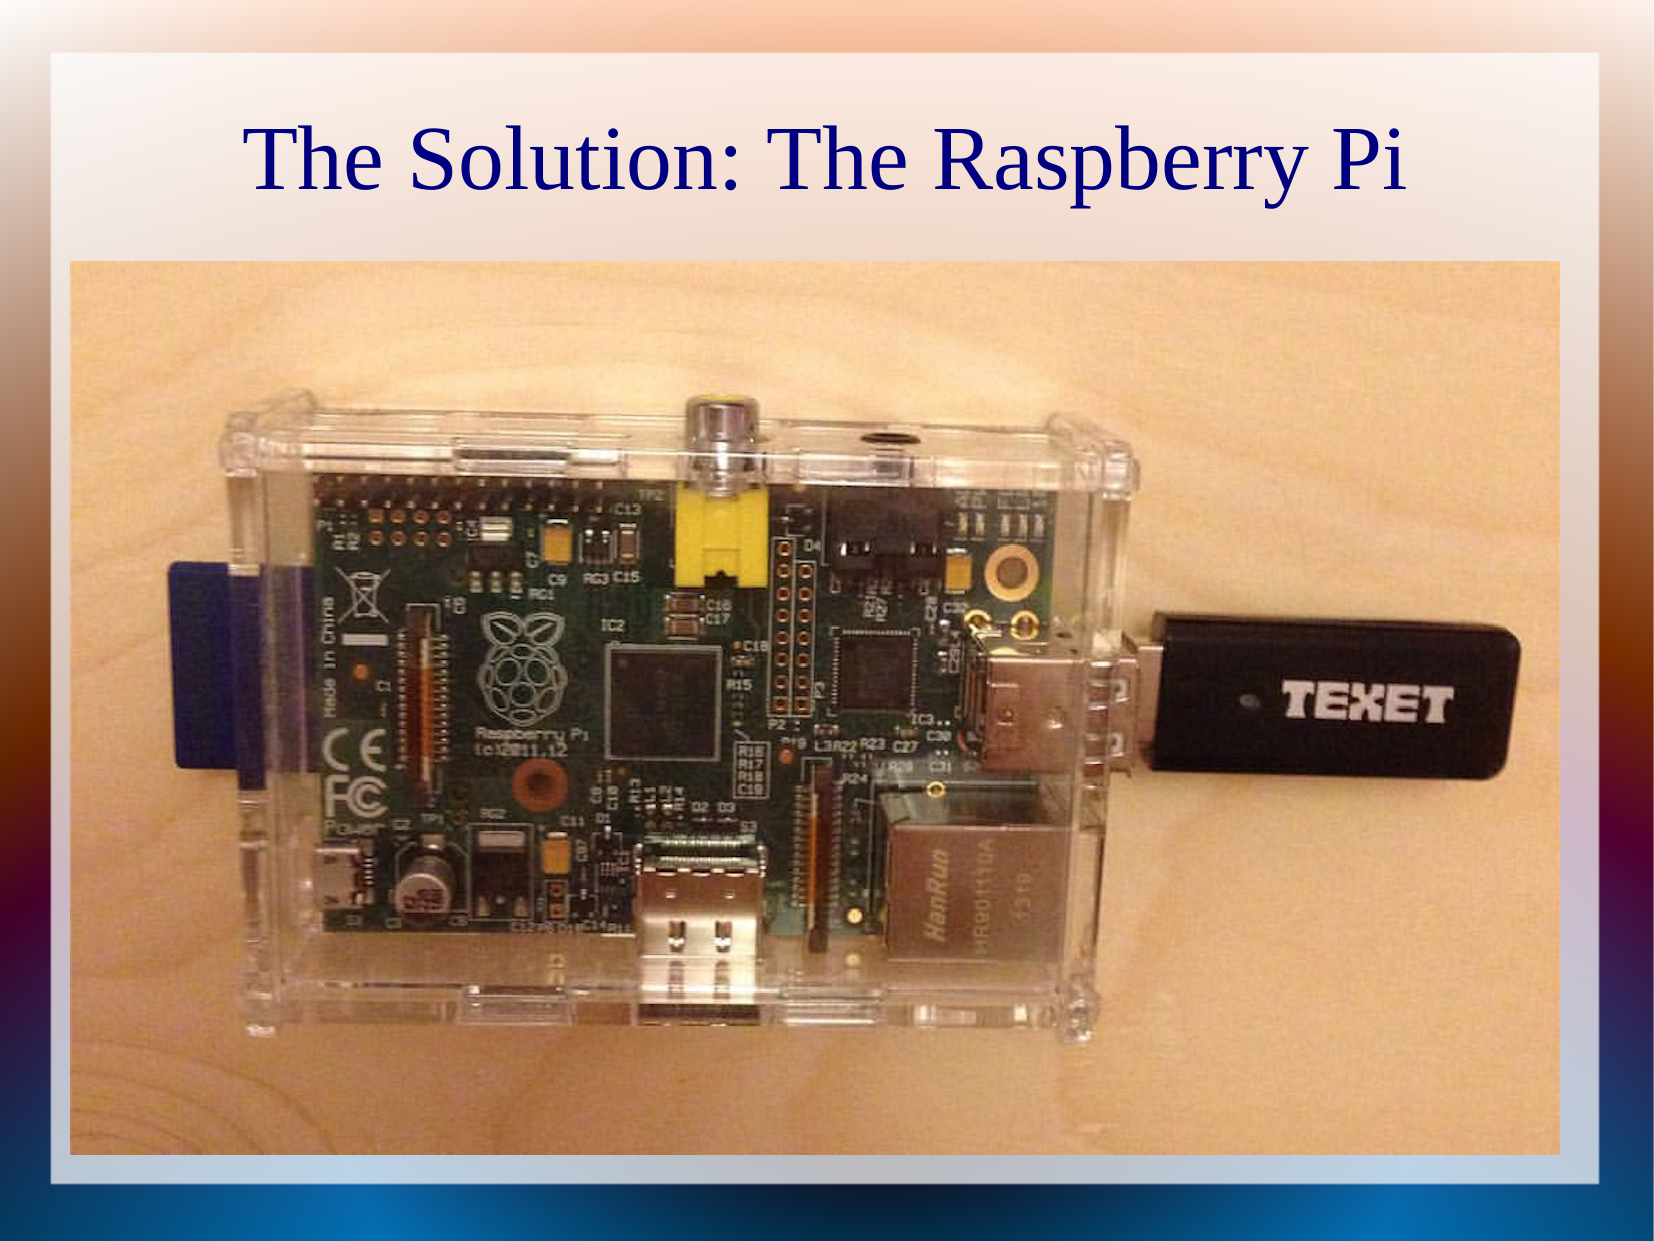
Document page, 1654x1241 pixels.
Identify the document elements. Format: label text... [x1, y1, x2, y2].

title The Solution: The Raspberry Pi [82, 55, 1571, 262]
picture [0, 0, 1654, 1241]
